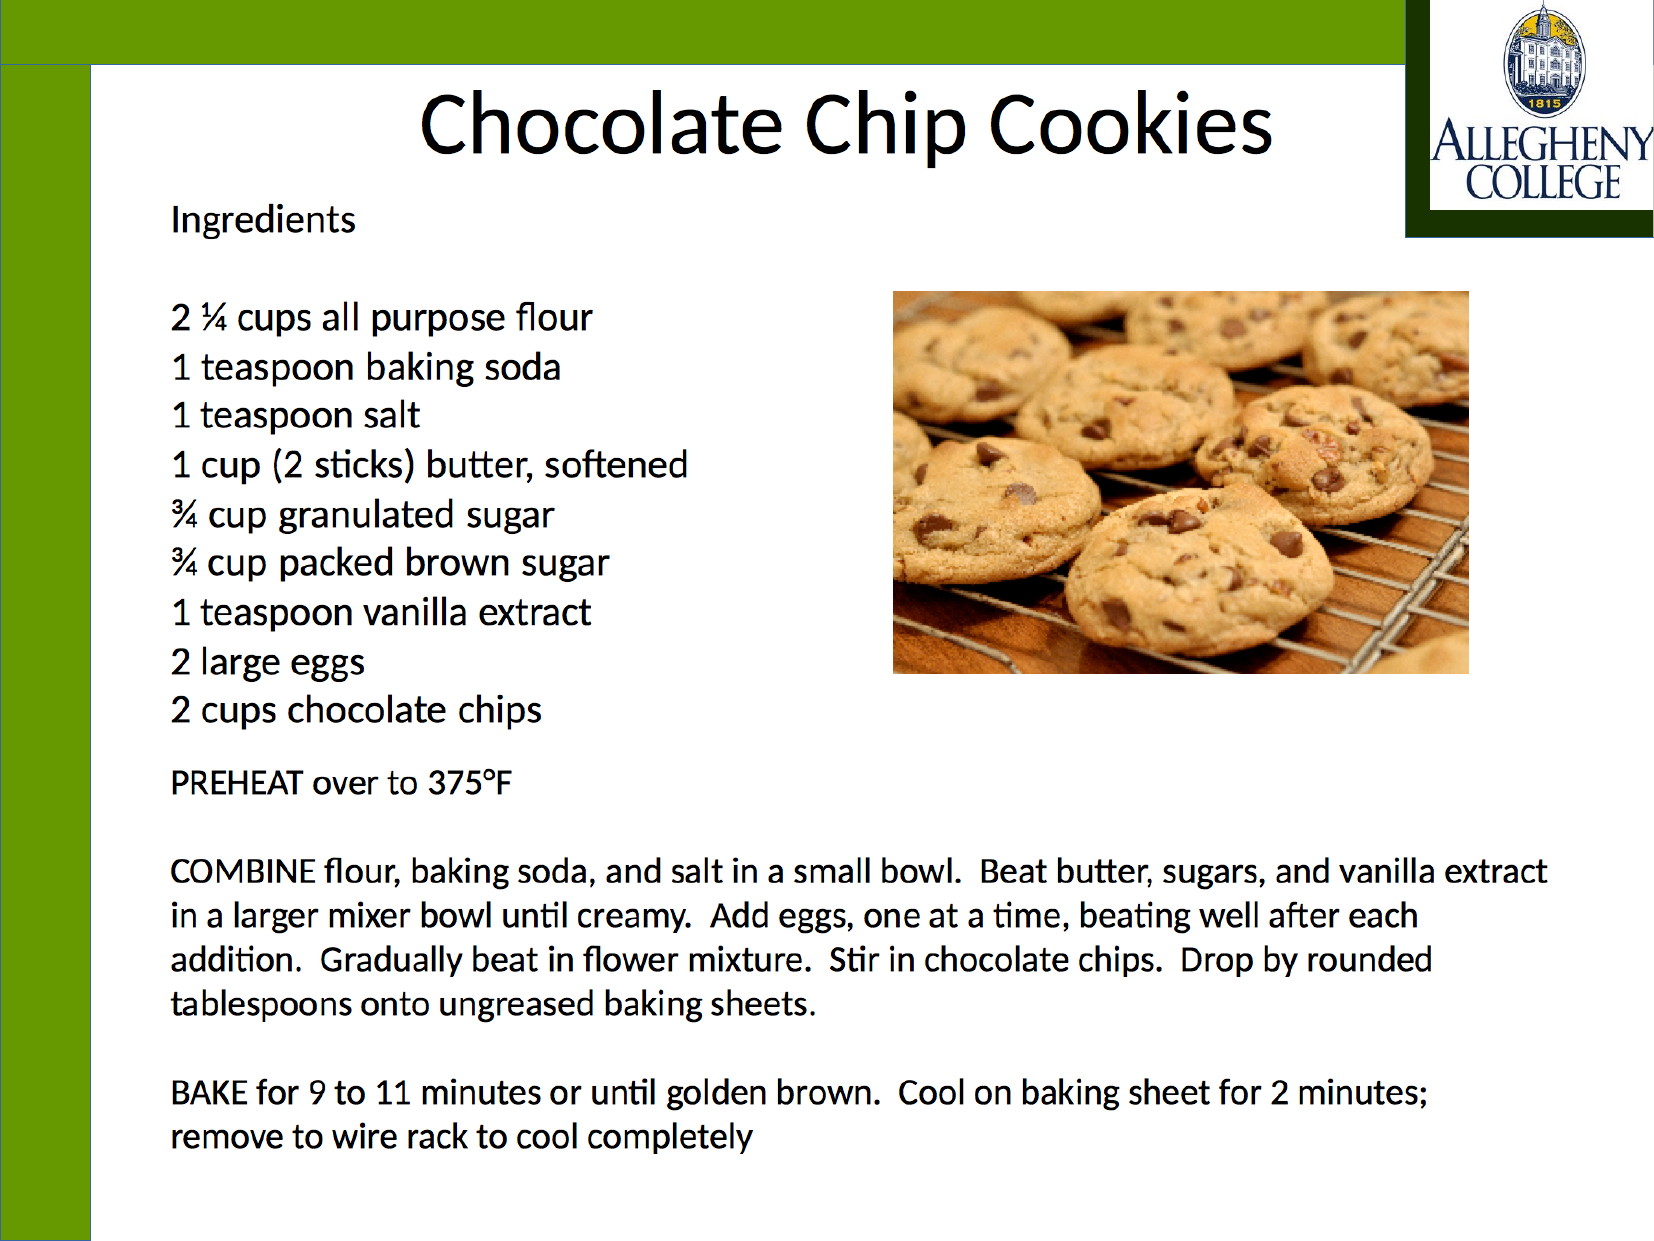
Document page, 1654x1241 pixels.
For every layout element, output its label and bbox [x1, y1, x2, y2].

text_box [0, 0, 1654, 1241]
picture [124, 75, 1559, 1164]
picture [1430, 0, 1654, 210]
